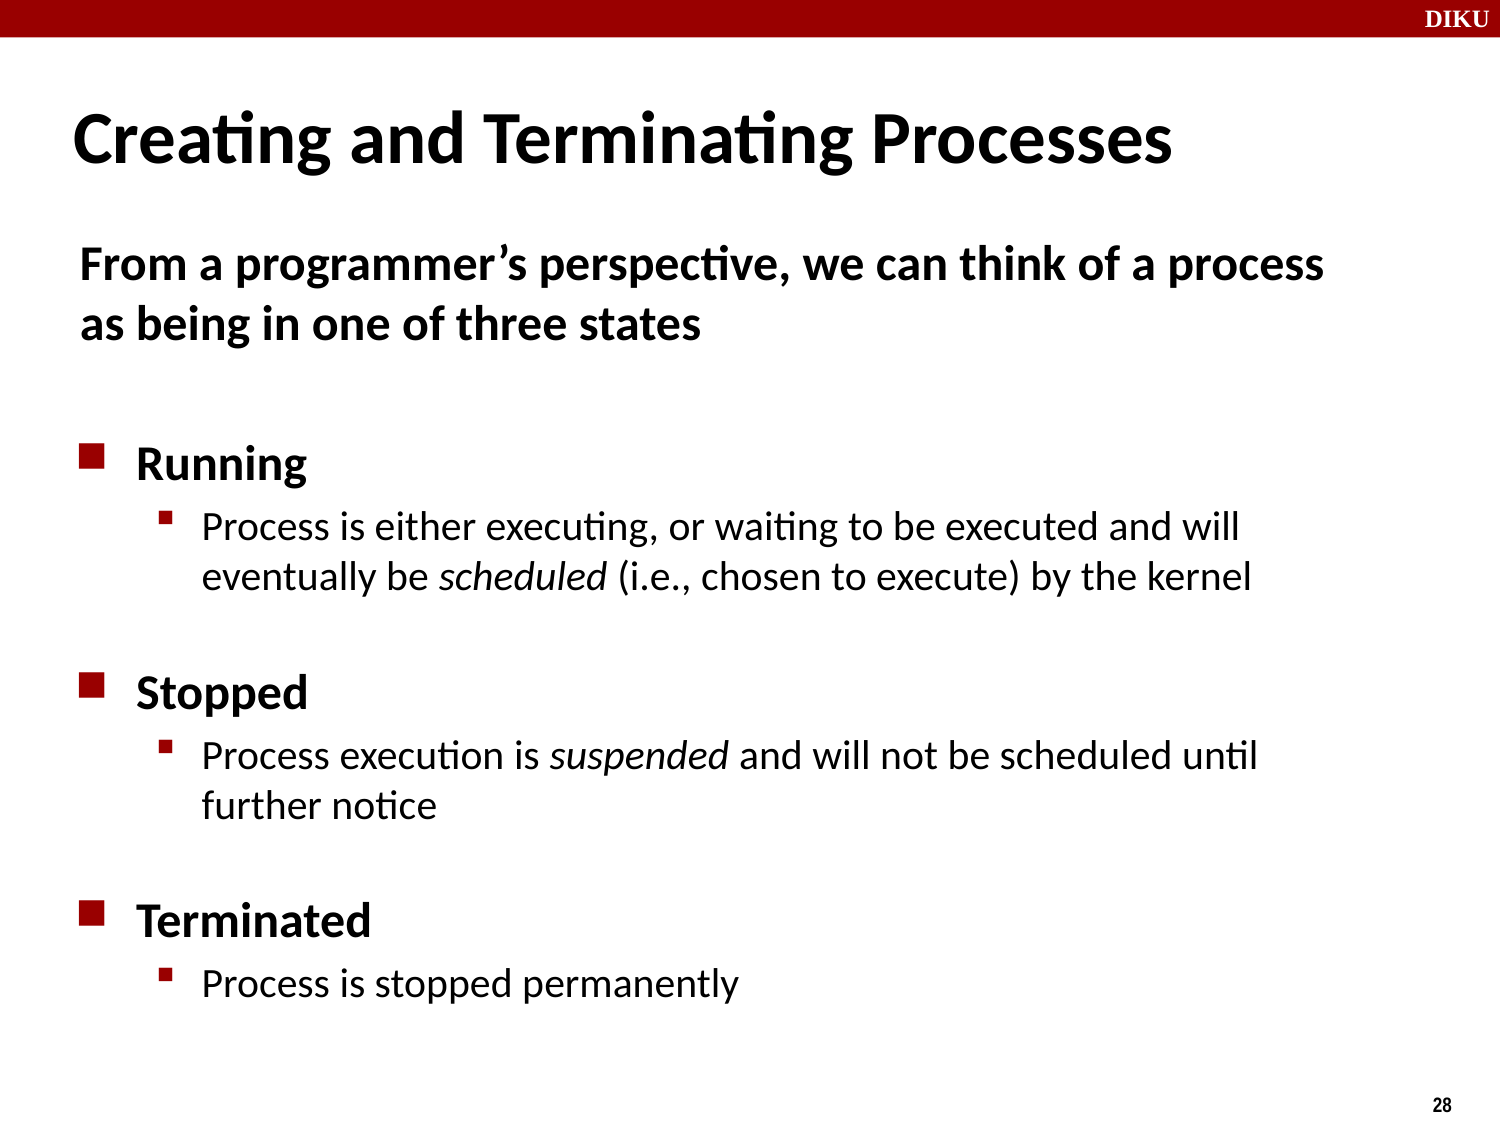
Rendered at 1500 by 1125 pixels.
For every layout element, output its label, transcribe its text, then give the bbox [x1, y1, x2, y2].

text_box From a programmer’s perspective, we can think of a process as being in one of three states Running Process is either executing, or waiting to be executed and will eventually be scheduled (i.e., chosen to execute) by the kernel Stopped Process execution is suspended and will not be scheduled until further notice Terminated Process is stopped permanently [65, 223, 1361, 1050]
text_box Creating and Terminating Processes [58, 71, 1304, 197]
